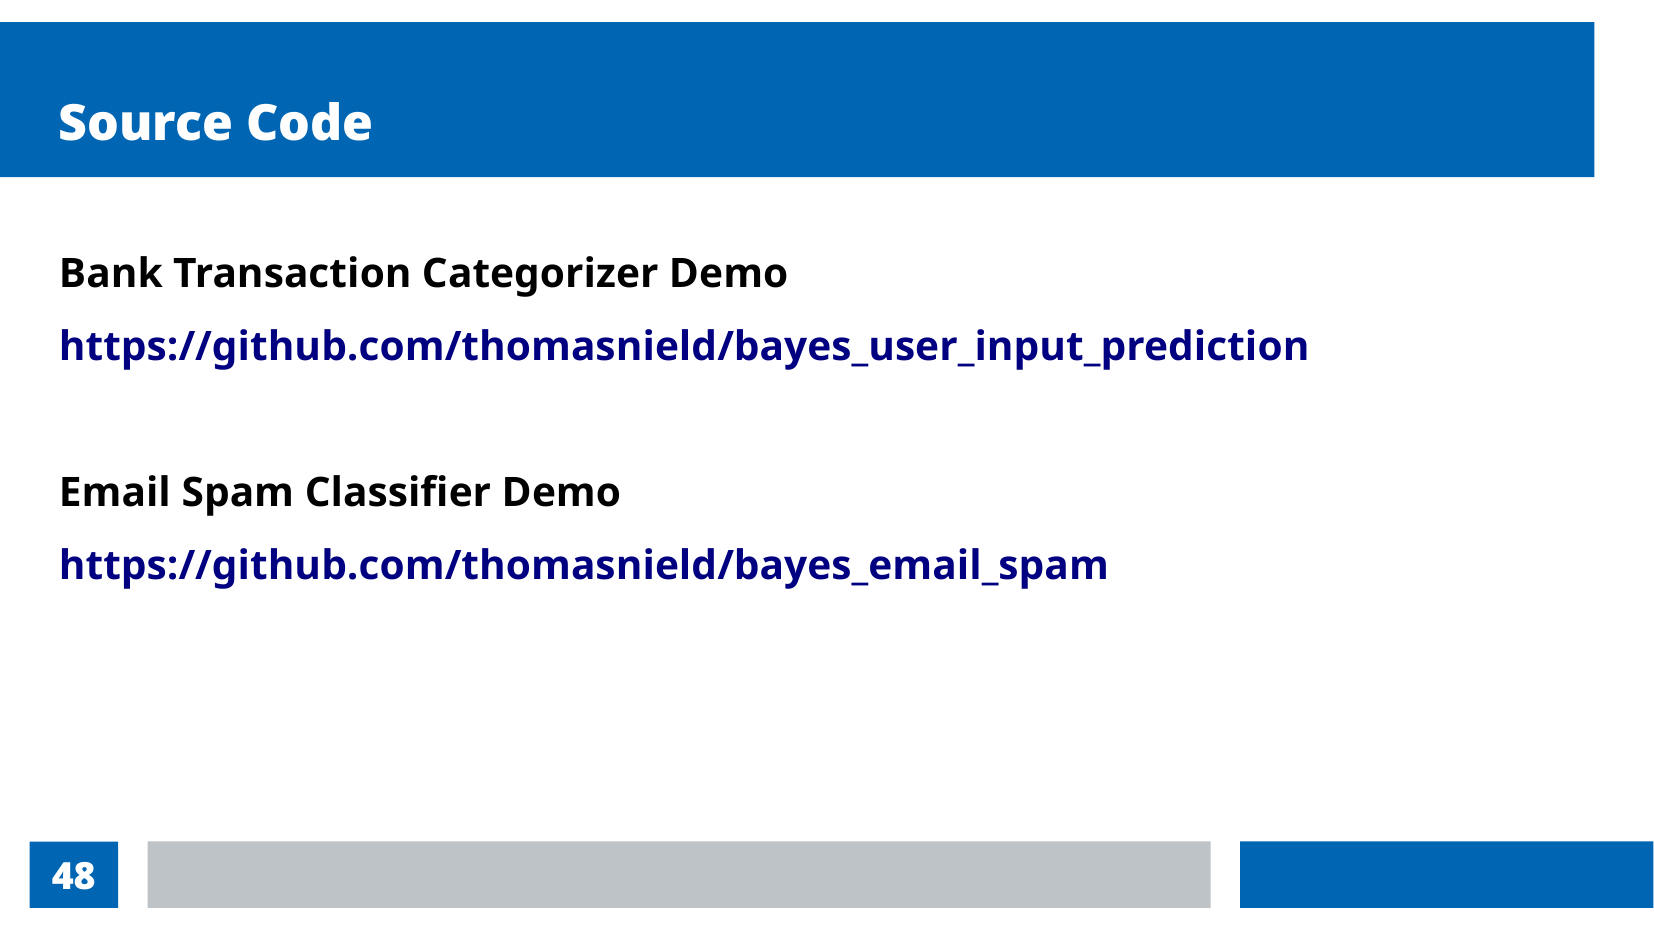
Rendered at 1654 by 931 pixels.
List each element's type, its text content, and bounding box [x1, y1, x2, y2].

title Source Code [59, 44, 1595, 156]
list Bank Transaction Categorizer Demo https://github.com/thomasnield/bayes_user_input_prediction Email Spam Classifier Demo https://github.com/thomasnield/bayes_email_spam [59, 243, 1565, 820]
